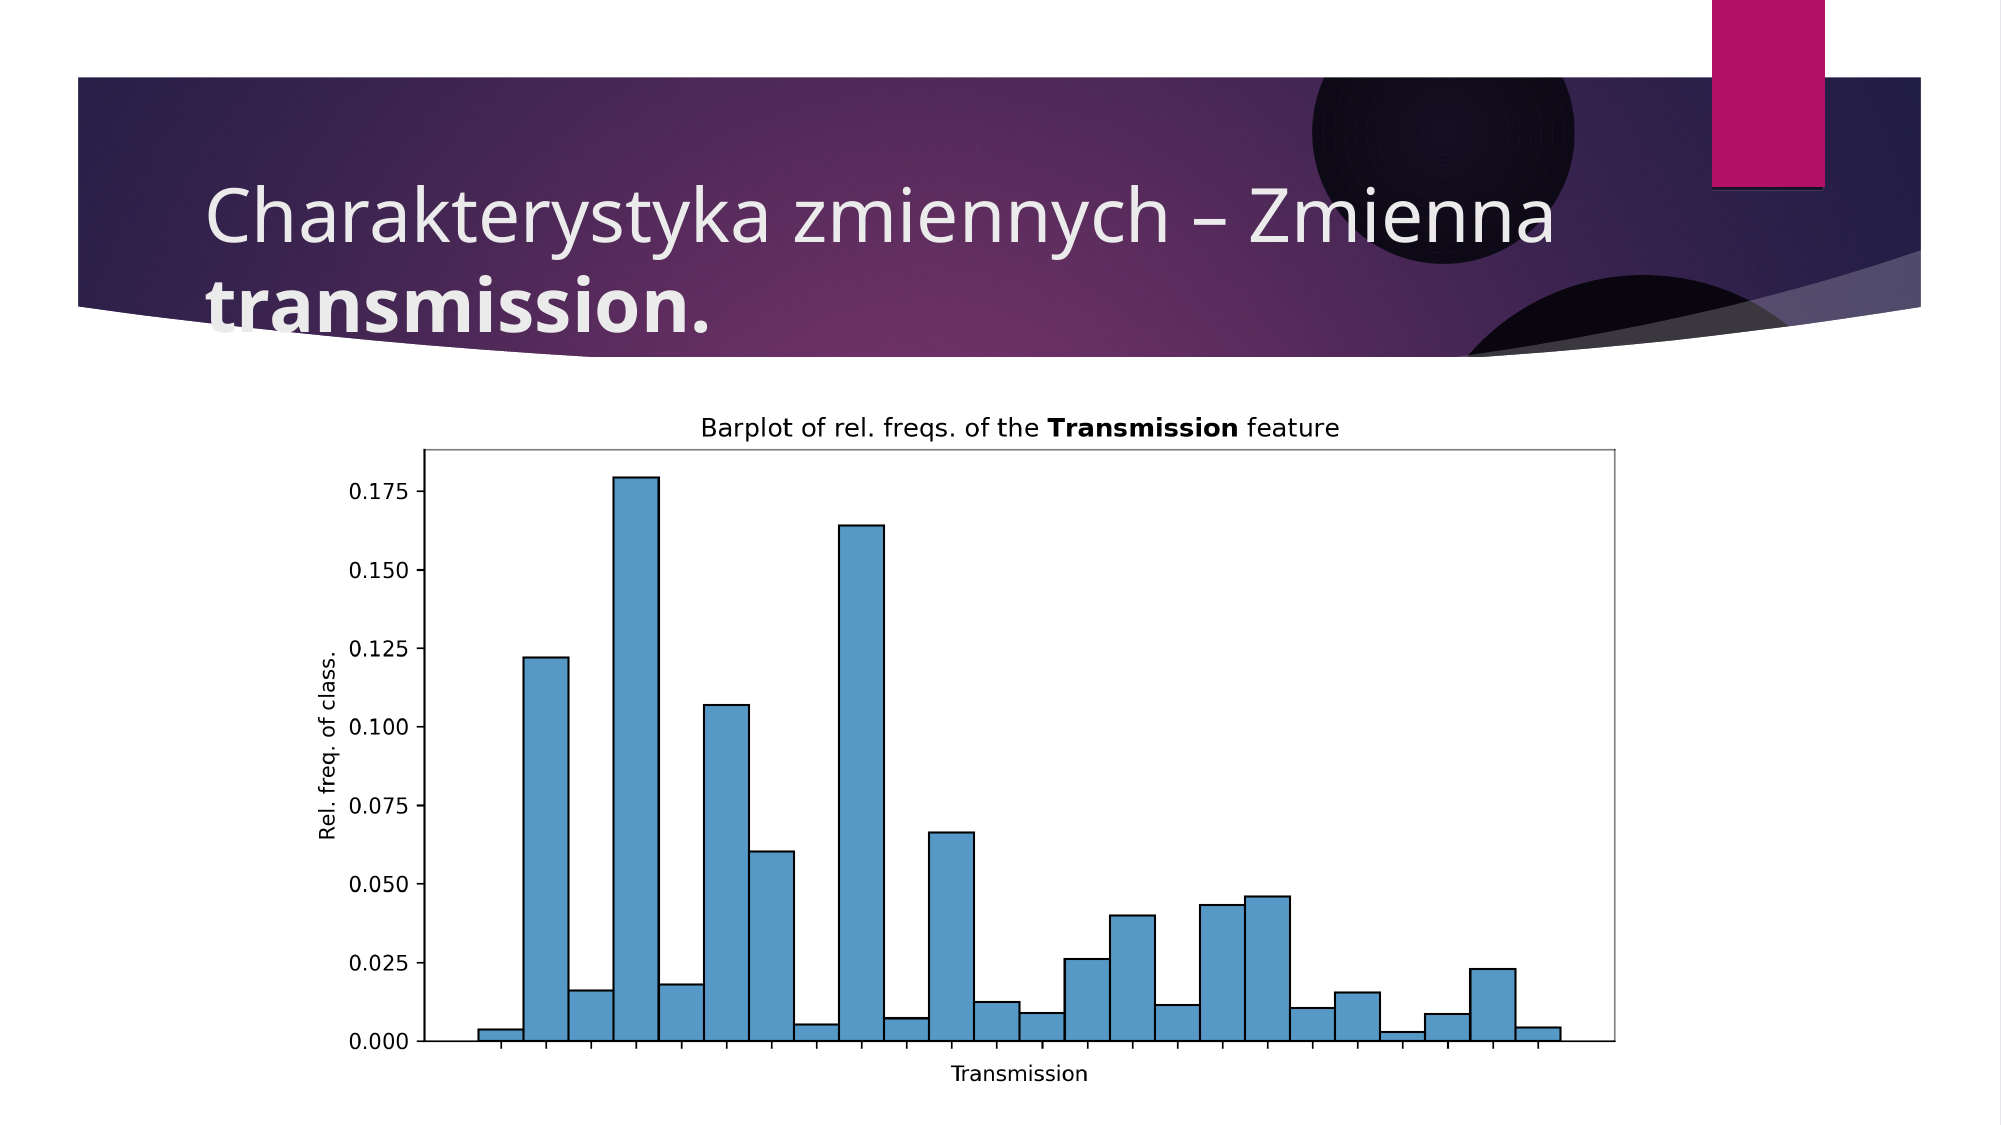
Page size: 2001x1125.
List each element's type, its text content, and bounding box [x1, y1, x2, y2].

picture [232, 357, 1768, 1125]
title Charakterystyka zmiennych – Zmienna transmission. [189, 159, 1627, 276]
